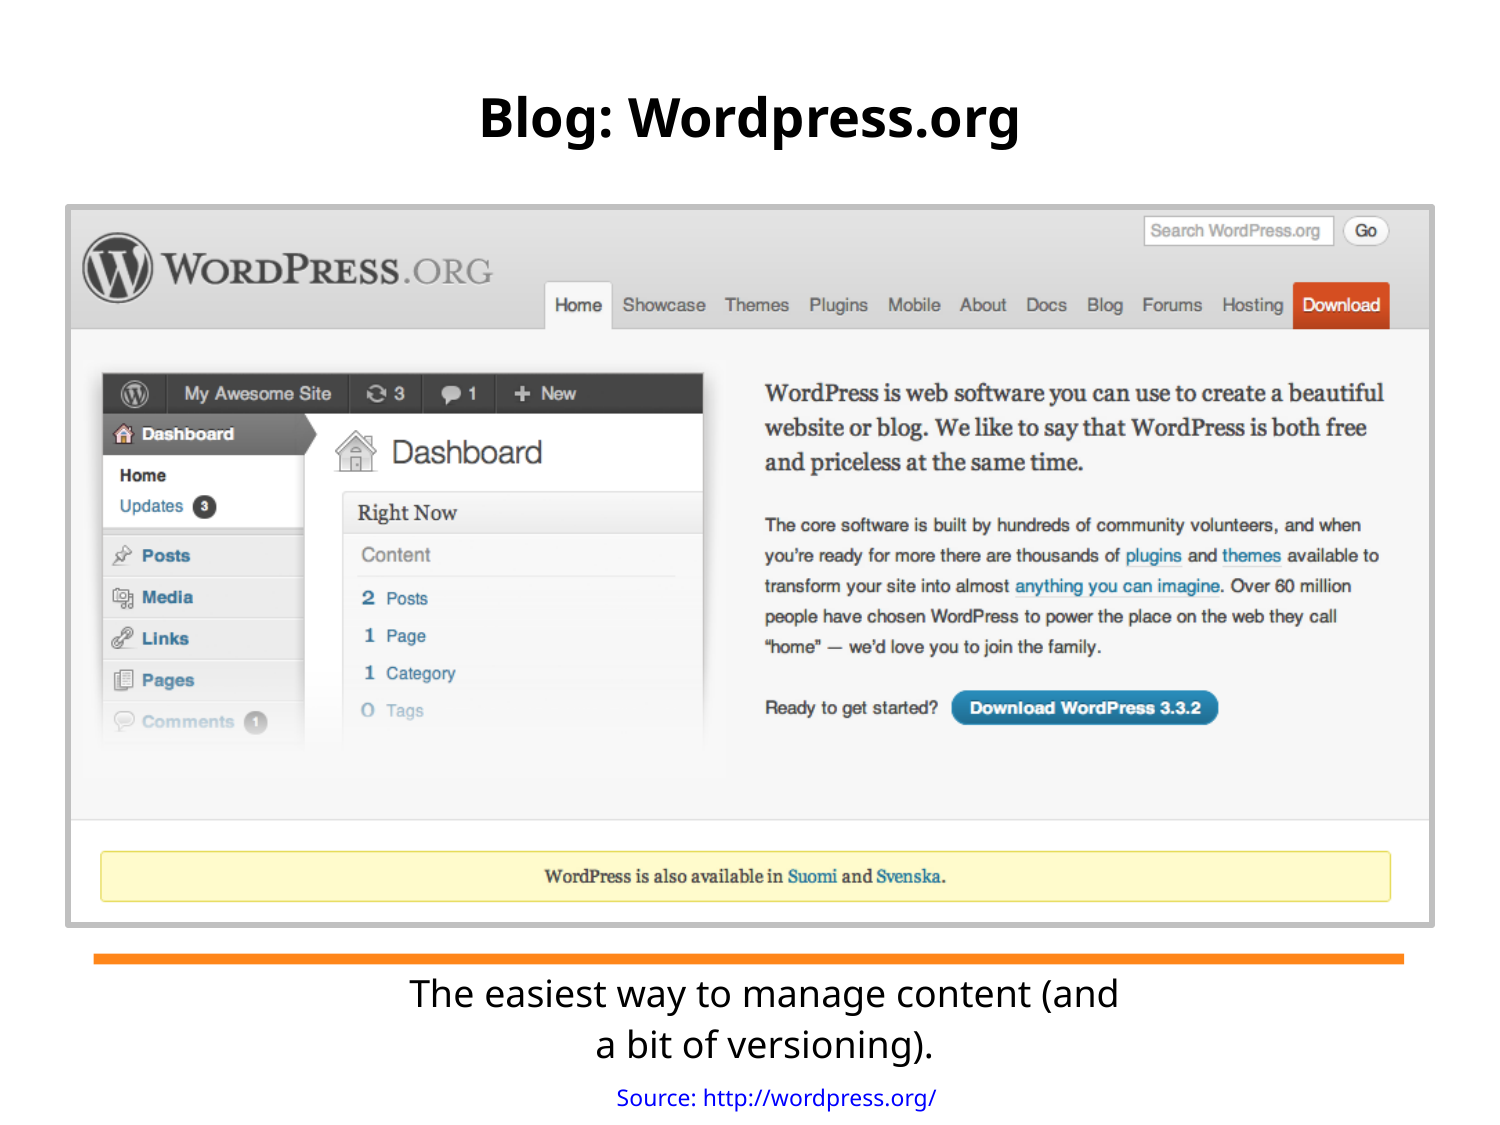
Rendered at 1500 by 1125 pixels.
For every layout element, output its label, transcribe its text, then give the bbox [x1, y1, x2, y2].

title Blog: Wordpress.org [75, 44, 1426, 188]
text_box Source: http://wordpress.org/ [601, 1074, 899, 1115]
text_box The easiest way to manage content (and a bit of versioning). [382, 960, 1148, 1064]
picture [0, 0, 1500, 1125]
